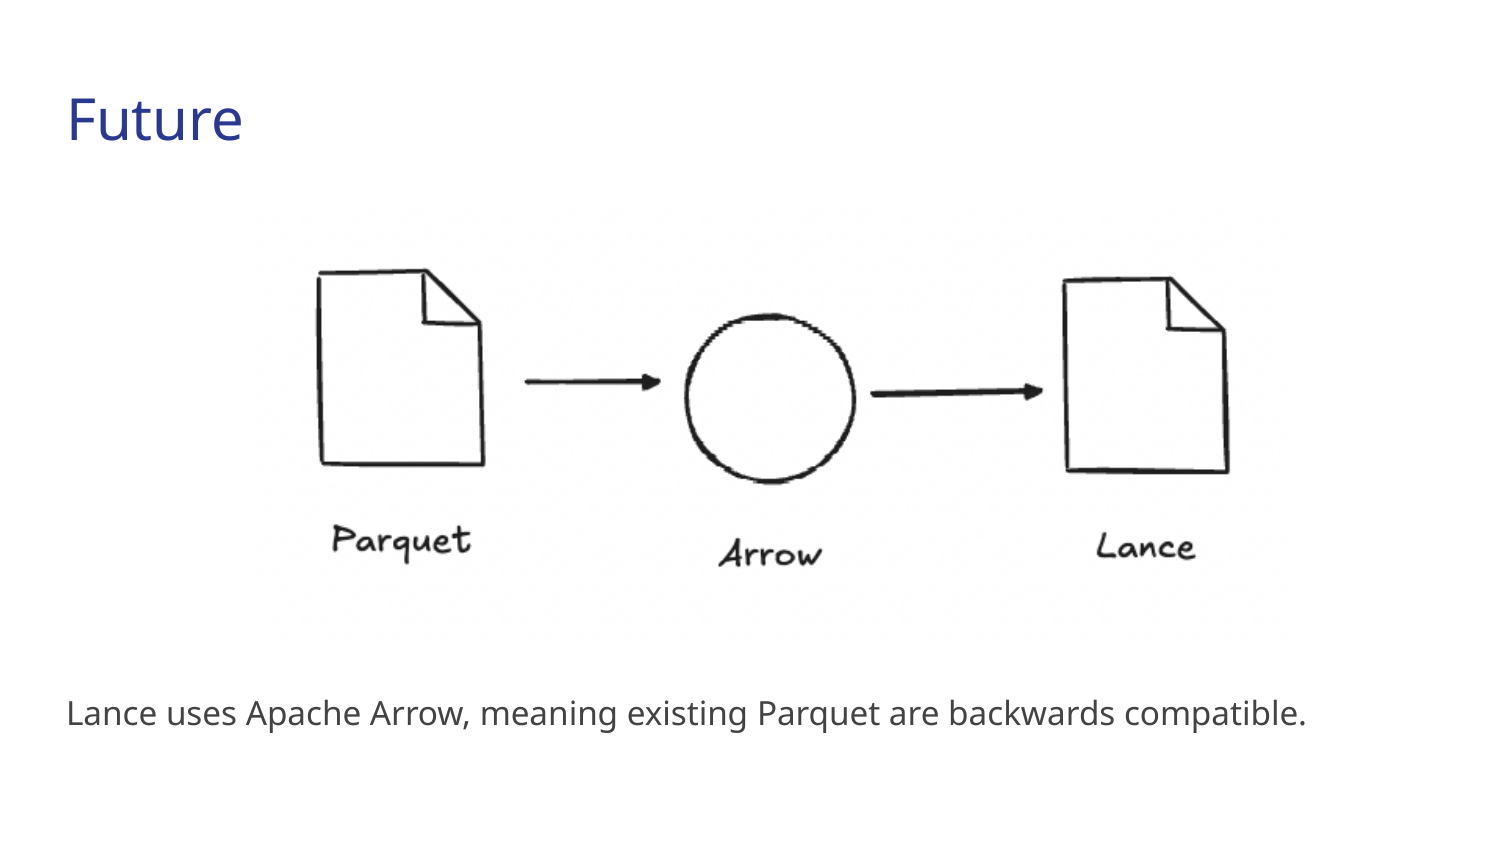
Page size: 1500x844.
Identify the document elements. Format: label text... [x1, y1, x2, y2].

text_box Lance uses Apache Arrow, meaning existing Parquet are backwards compatible. [51, 676, 1494, 831]
picture [256, 202, 1288, 642]
title Future [51, 67, 1449, 167]
